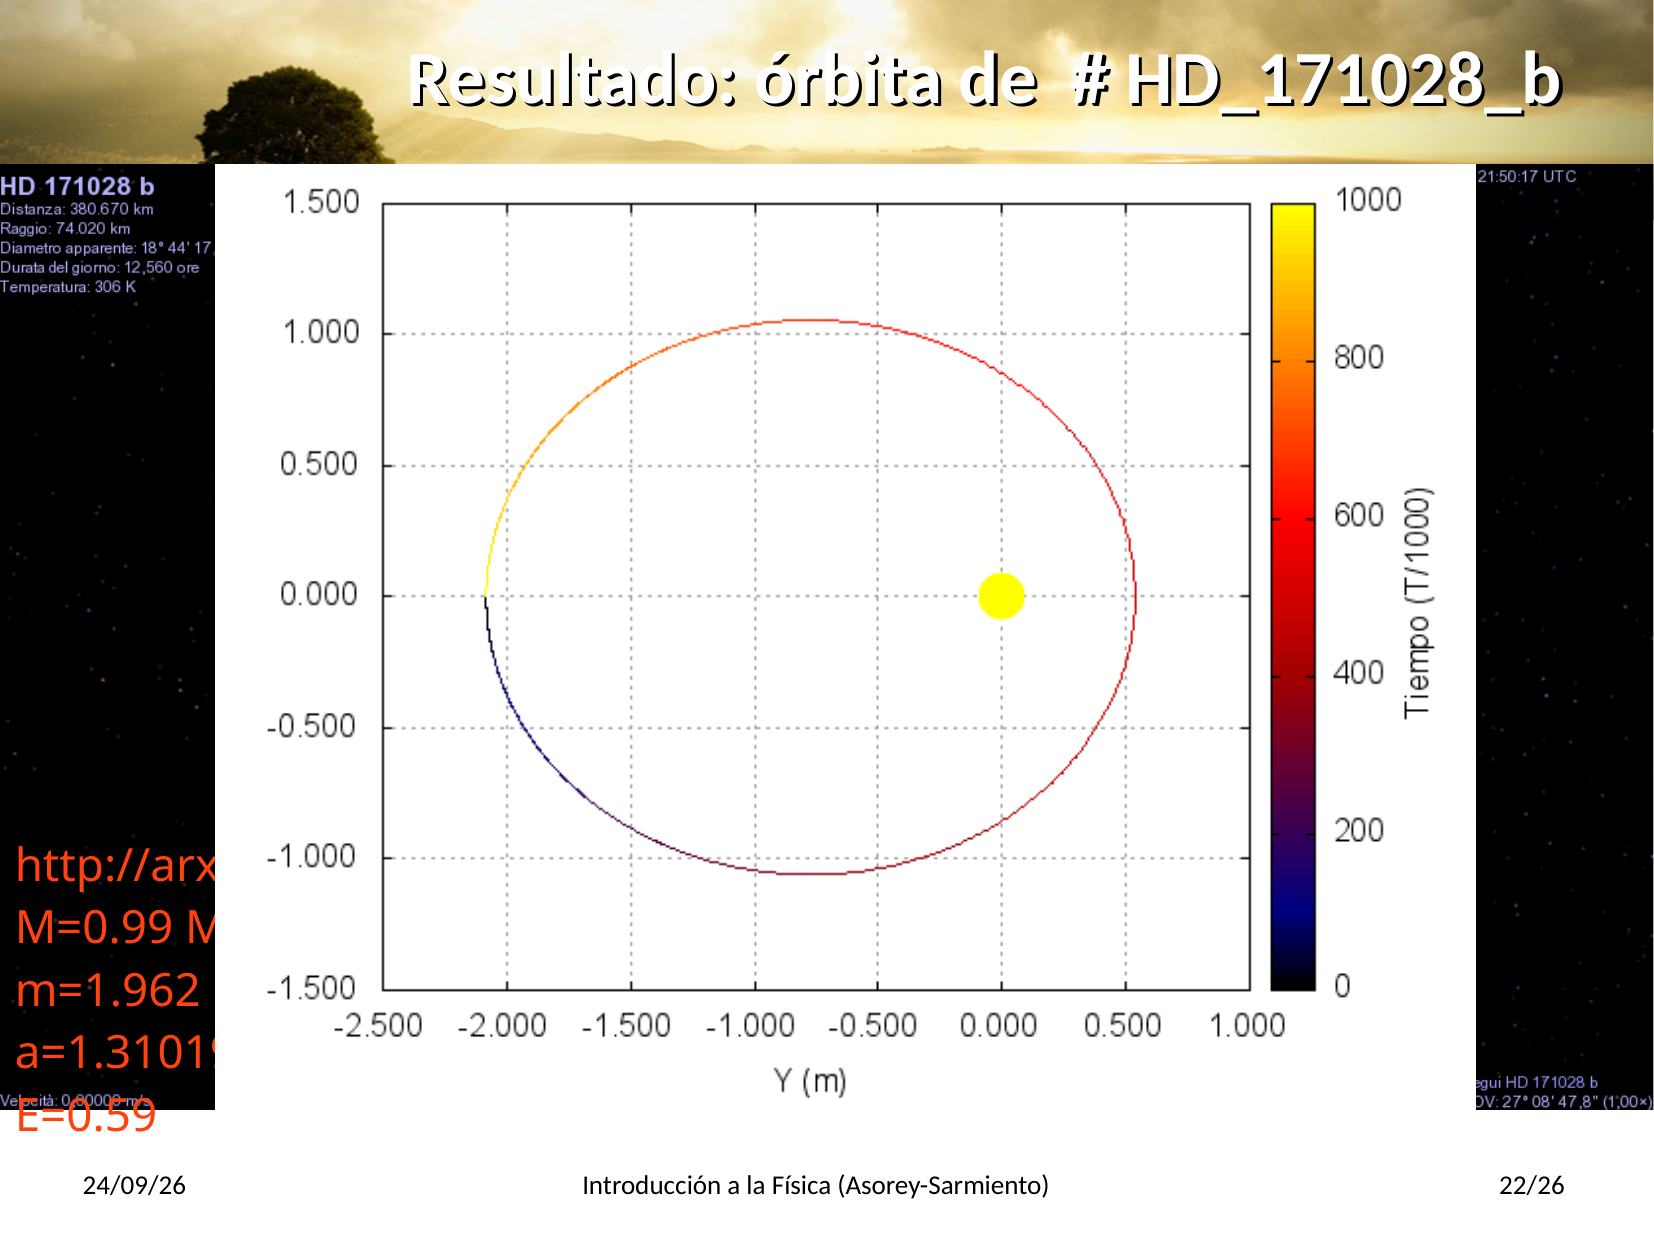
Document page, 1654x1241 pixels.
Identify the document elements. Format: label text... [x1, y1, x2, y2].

picture [112, 1107, 133, 1111]
picture [72, 1107, 86, 1111]
picture [0, 0, 1654, 1111]
picture [89, 1107, 108, 1111]
picture [23, 1107, 69, 1111]
picture [0, 1107, 18, 1111]
title Resultado: órbita de # HD_171028_b [75, 19, 1564, 151]
picture [137, 1107, 151, 1111]
text_box http://arxiv.org/abs/0708.0954 M=0.99 M_Sol m=1.962 m_Jup a=1.31019 UA E=0.59 [0, 825, 215, 1107]
